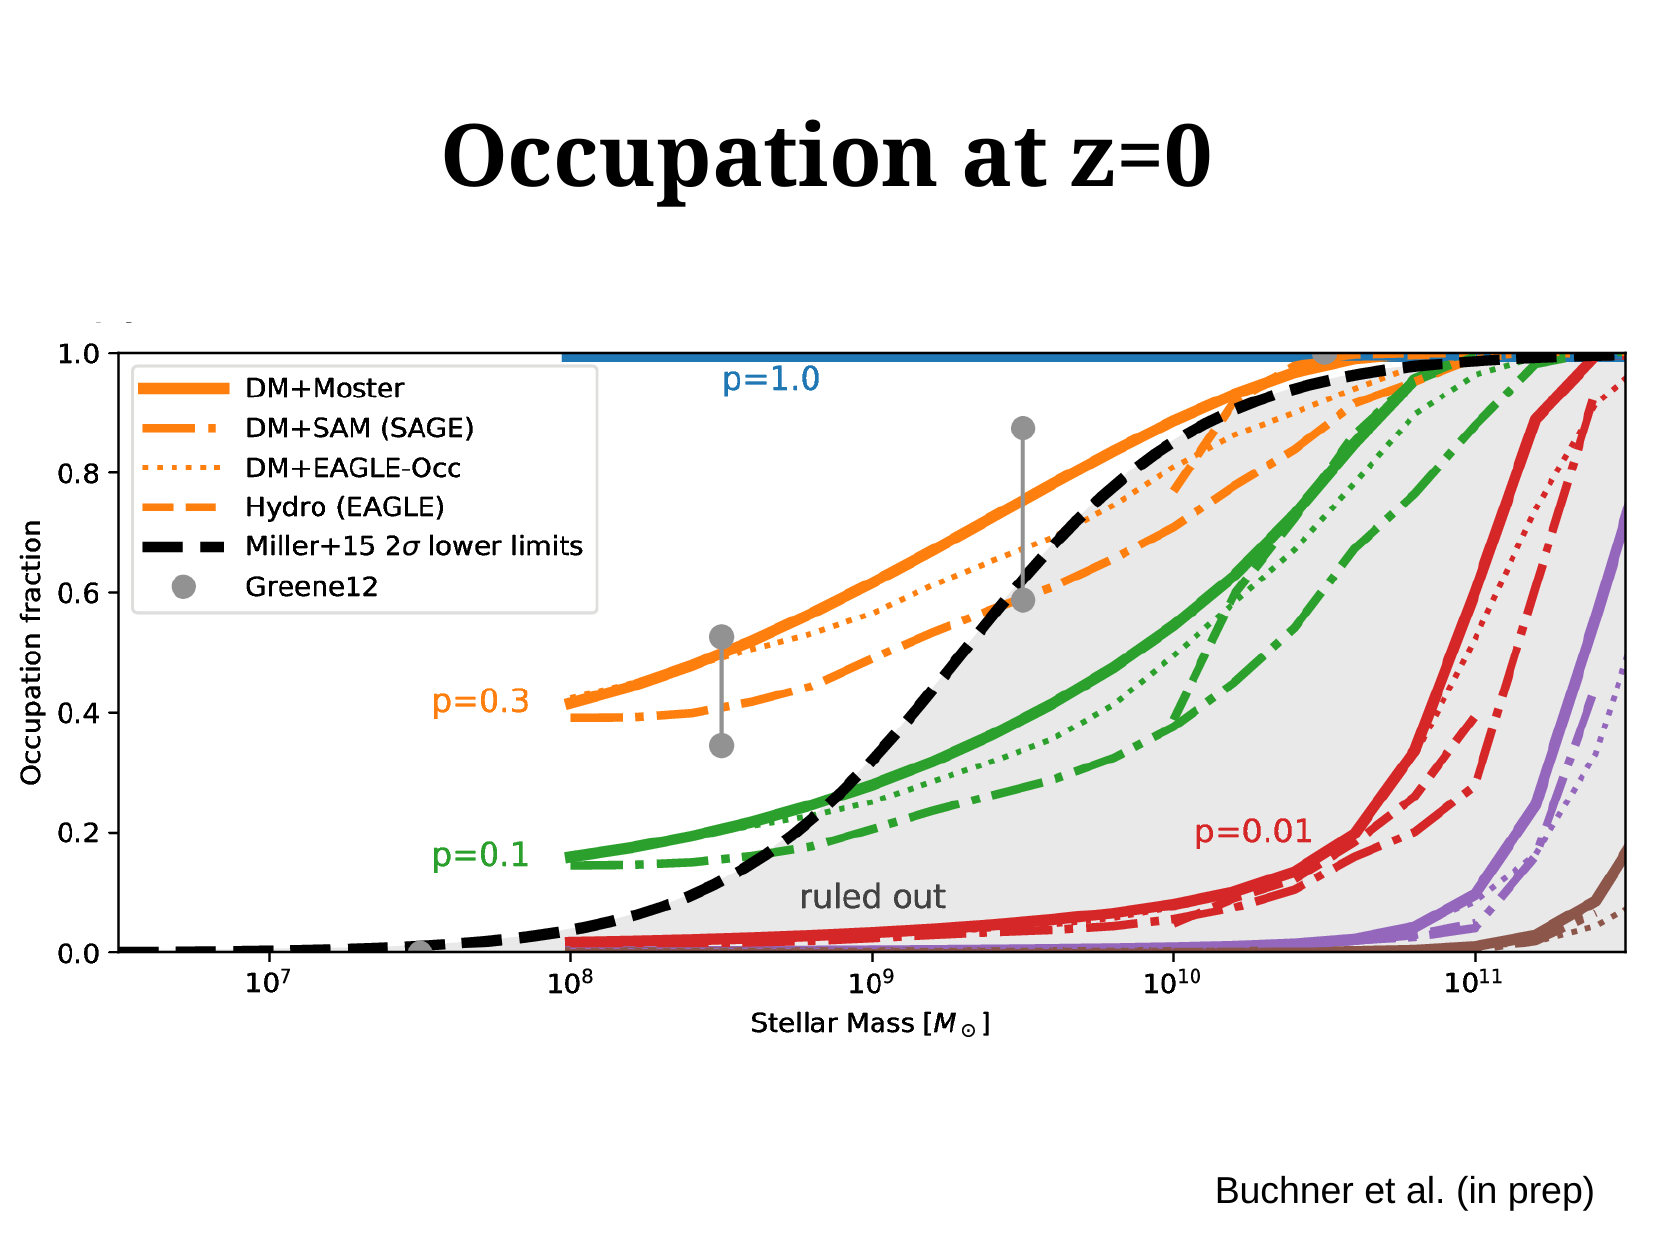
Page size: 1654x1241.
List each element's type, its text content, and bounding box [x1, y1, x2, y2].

title Occupation at z=0 [82, 49, 1571, 257]
text_box Buchner et al. (in prep) [1200, 1162, 1613, 1220]
picture [0, 299, 1654, 1083]
